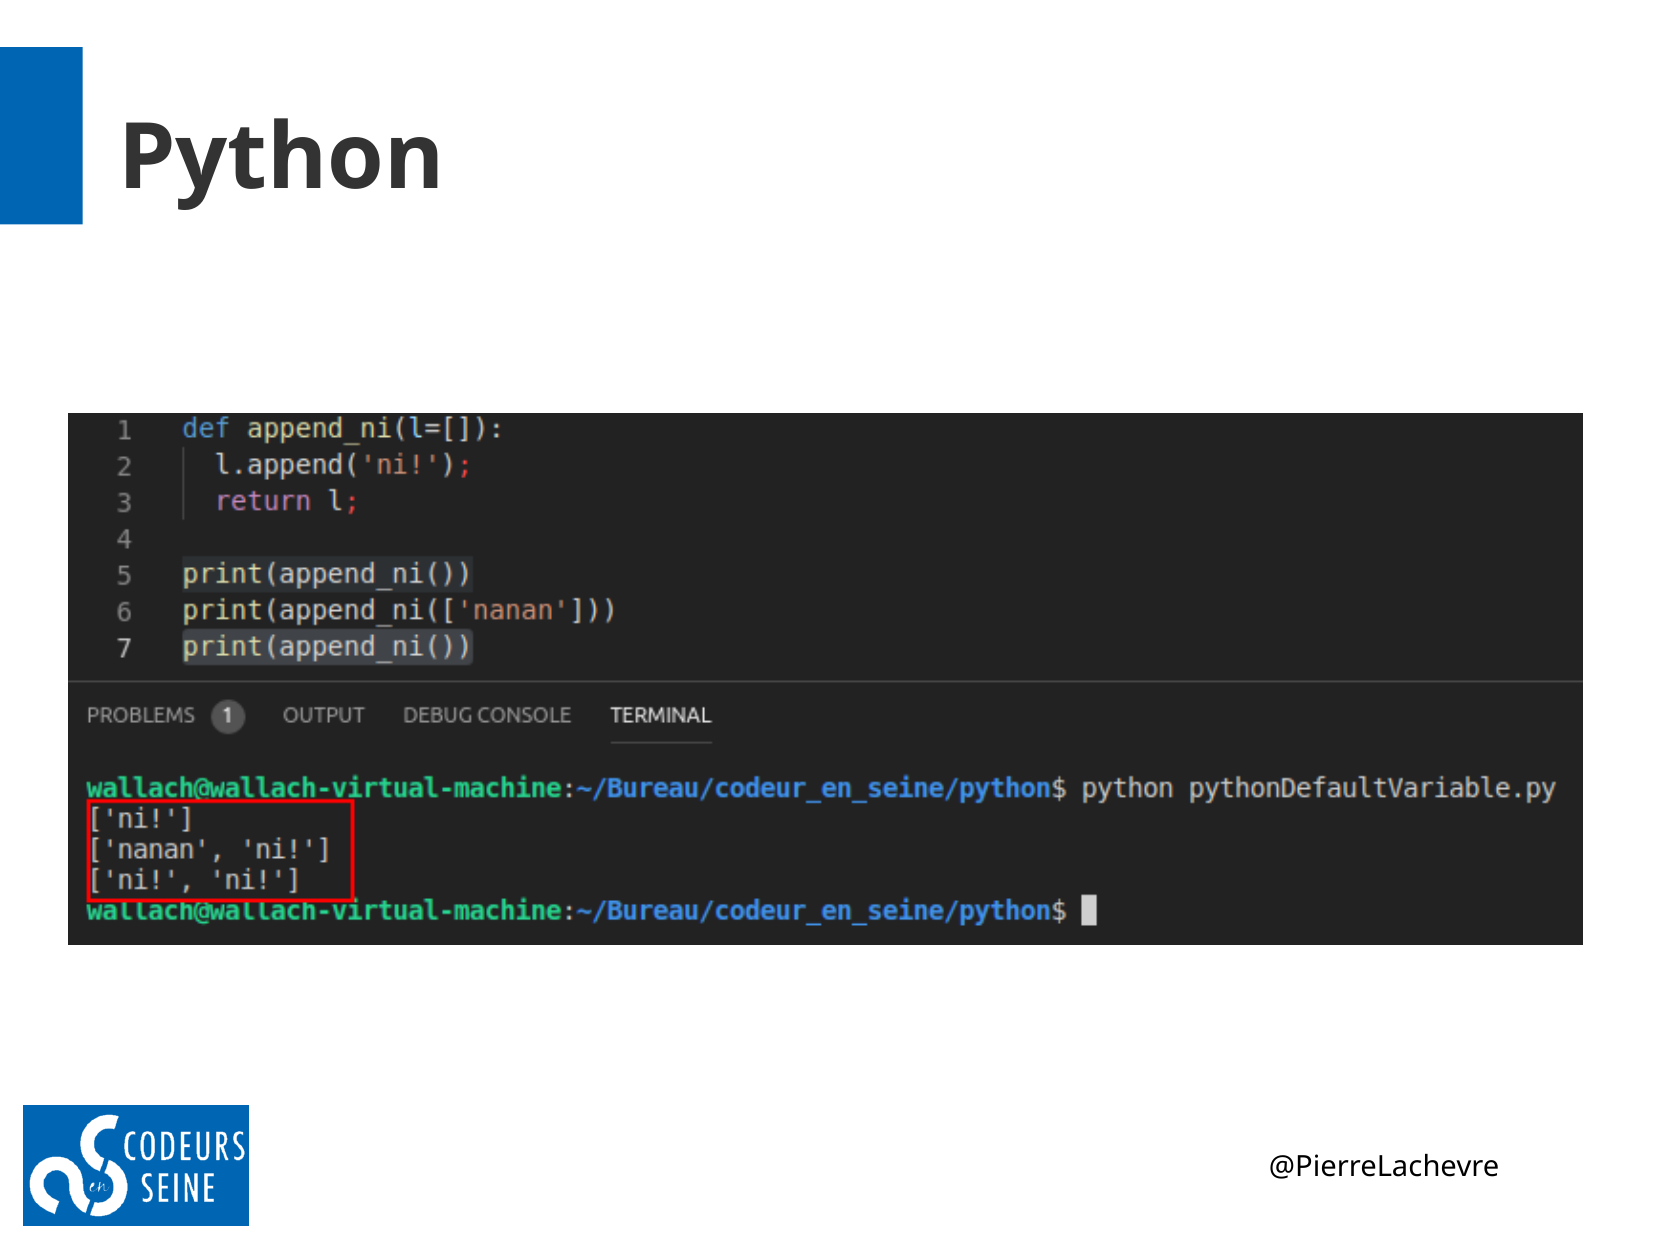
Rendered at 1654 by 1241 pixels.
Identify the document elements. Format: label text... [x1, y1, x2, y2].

picture [68, 413, 1583, 945]
picture [23, 1105, 249, 1226]
title Python [118, 49, 1571, 257]
